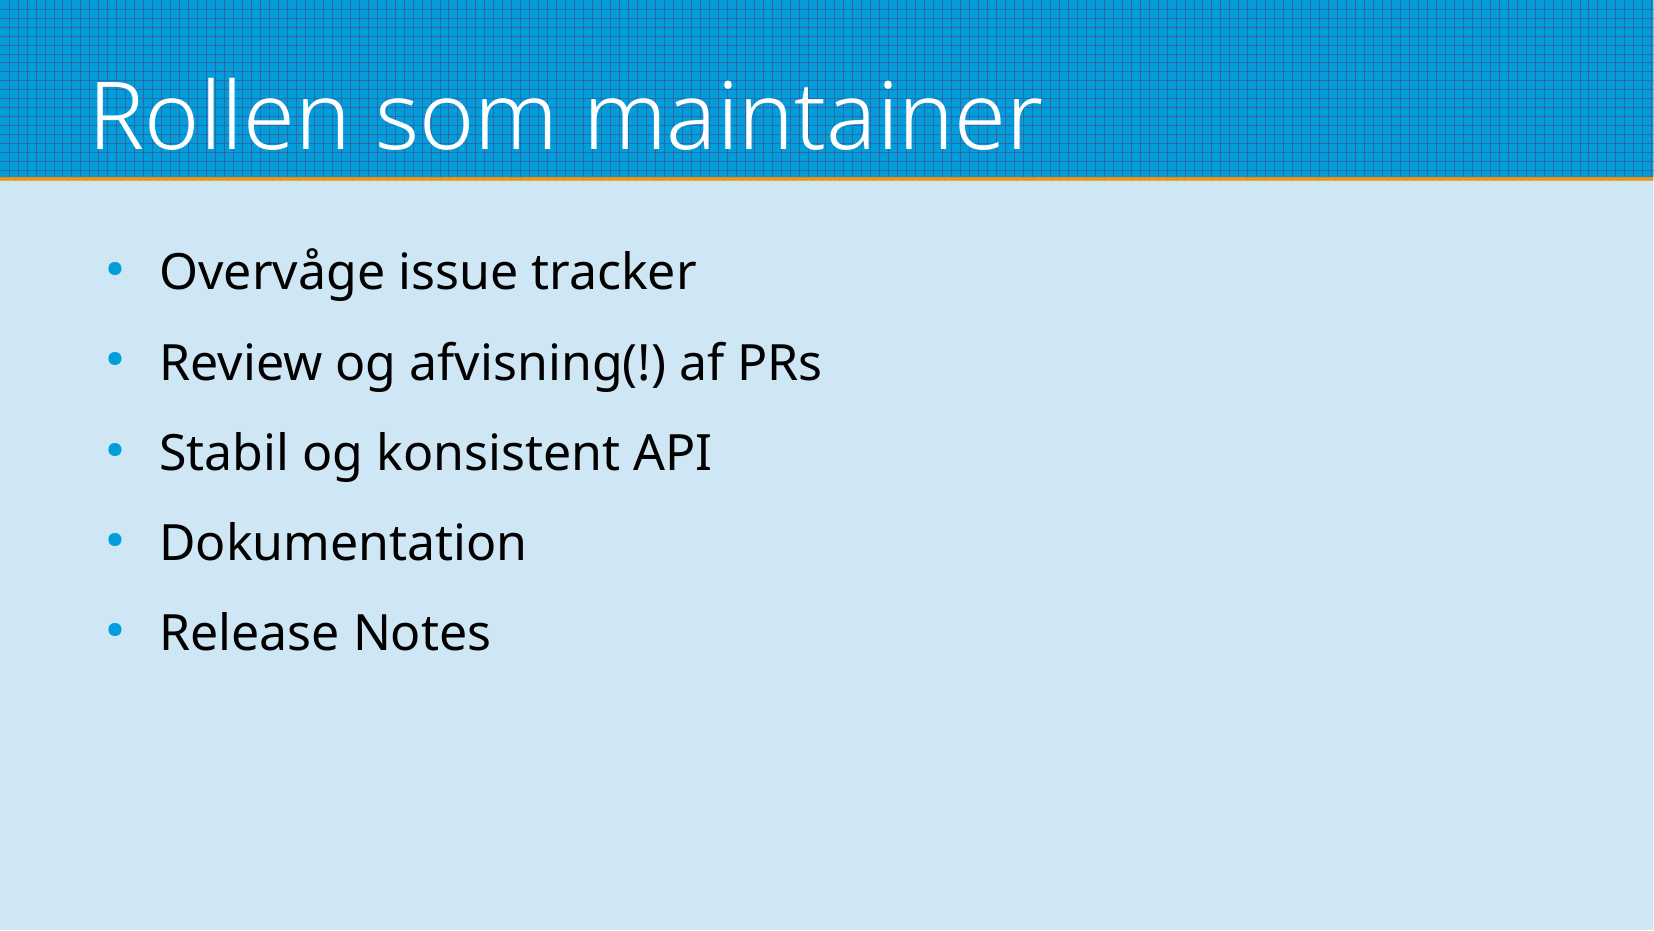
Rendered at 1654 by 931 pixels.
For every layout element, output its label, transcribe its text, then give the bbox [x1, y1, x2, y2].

list Overvåge issue tracker Review og afvisning(!) af PRs Stabil og konsistent API Dokumentation Release Notes [88, 236, 1565, 813]
title Rollen som maintainer [88, 14, 1565, 178]
